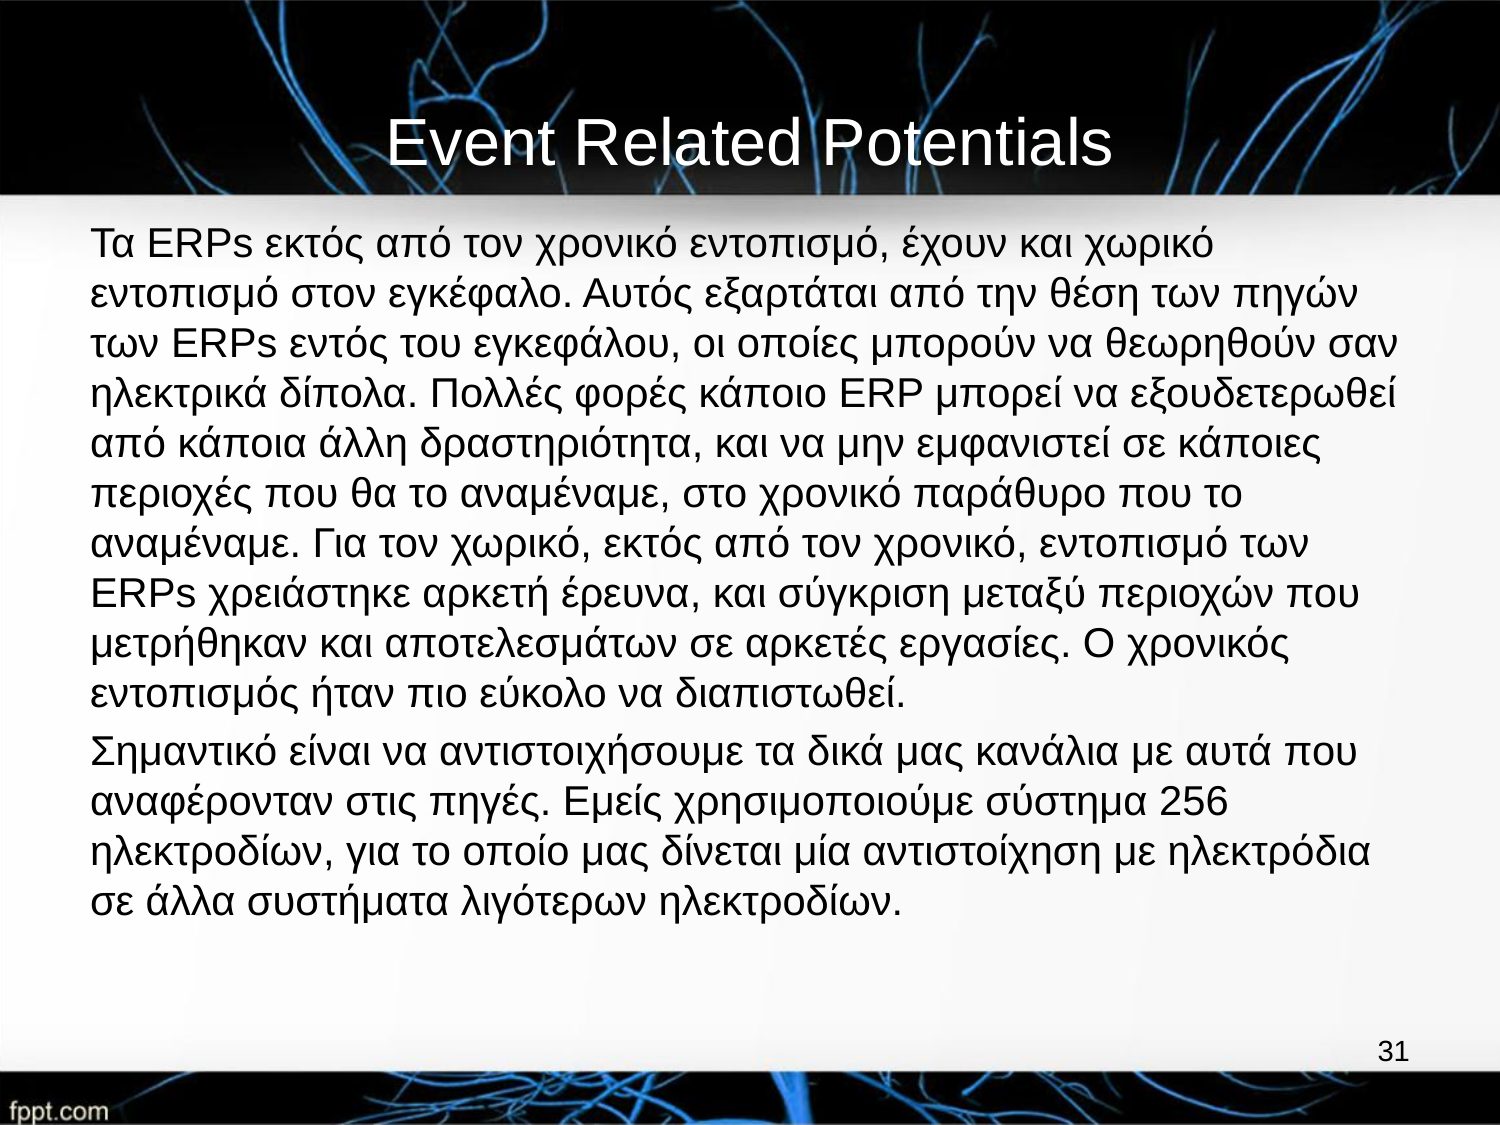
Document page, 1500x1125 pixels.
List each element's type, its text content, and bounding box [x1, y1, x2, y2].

title Event Related Potentials [75, 45, 1425, 208]
list Τα ERPs εκτός από τον χρονικό εντοπισμό, έχουν και χωρικό εντοπισμό στον εγκέφαλο. Αυτός εξαρτάται από την θέση των πηγών των ERPs εντός του εγκεφάλου, οι οποίες μπορούν να θεωρηθούν σαν ηλεκτρικά δίπολα. Πολλές φορές κάποιο ERP μπορεί να εξουδετερωθεί από κάποια άλλη δραστηριότητα, και να μην εμφανιστεί σε κάποιες περιοχές που θα το αναμέναμε, στο χρονικό παράθυρο που το αναμέναμε. Για τον χωρικό, εκτός από τον χρονικό, εντοπισμό των ERPs χρειάστηκε αρκετή έρευνα, και σύγκριση μεταξύ περιοχών που μετρήθηκαν και αποτελεσμάτων σε αρκετές εργασίες. O χρονικός εντοπισμός ήταν πιο εύκολο να διαπιστωθεί. Σημαντικό είναι να αντιστοιχήσουμε τα δικά μας κανάλια με αυτά που αναφέρονταν στις πηγές. Εμείς χρησιμοποιούμε σύστημα 256 ηλεκτροδίων, για το οποίο μας δίνεται μία αντιστοίχηση με ηλεκτρόδια σε άλλα συστήματα λιγότερων ηλεκτροδίων. [75, 208, 1425, 951]
picture [0, 0, 1500, 1125]
